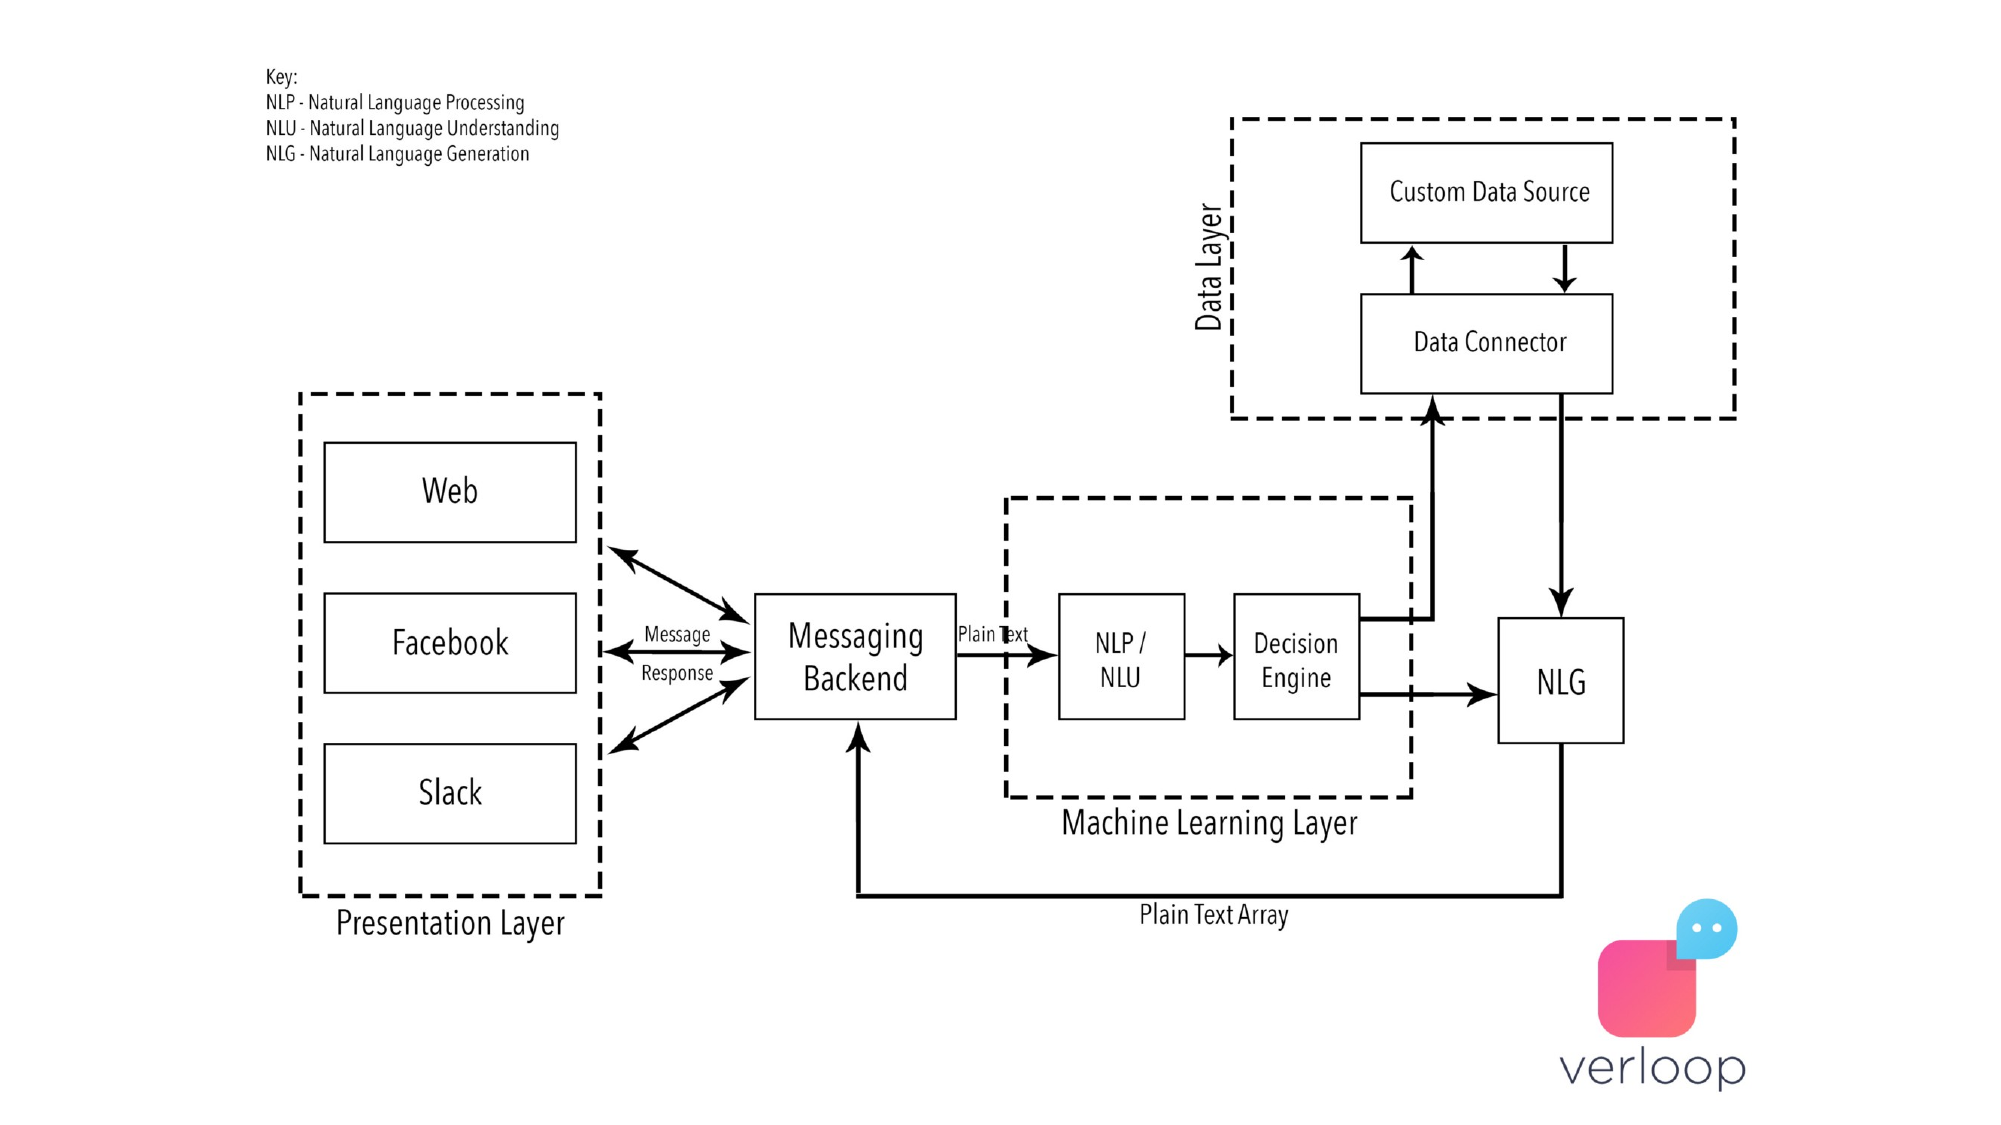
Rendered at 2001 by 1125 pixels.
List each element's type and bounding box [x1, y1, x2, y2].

picture [248, 42, 1752, 1104]
